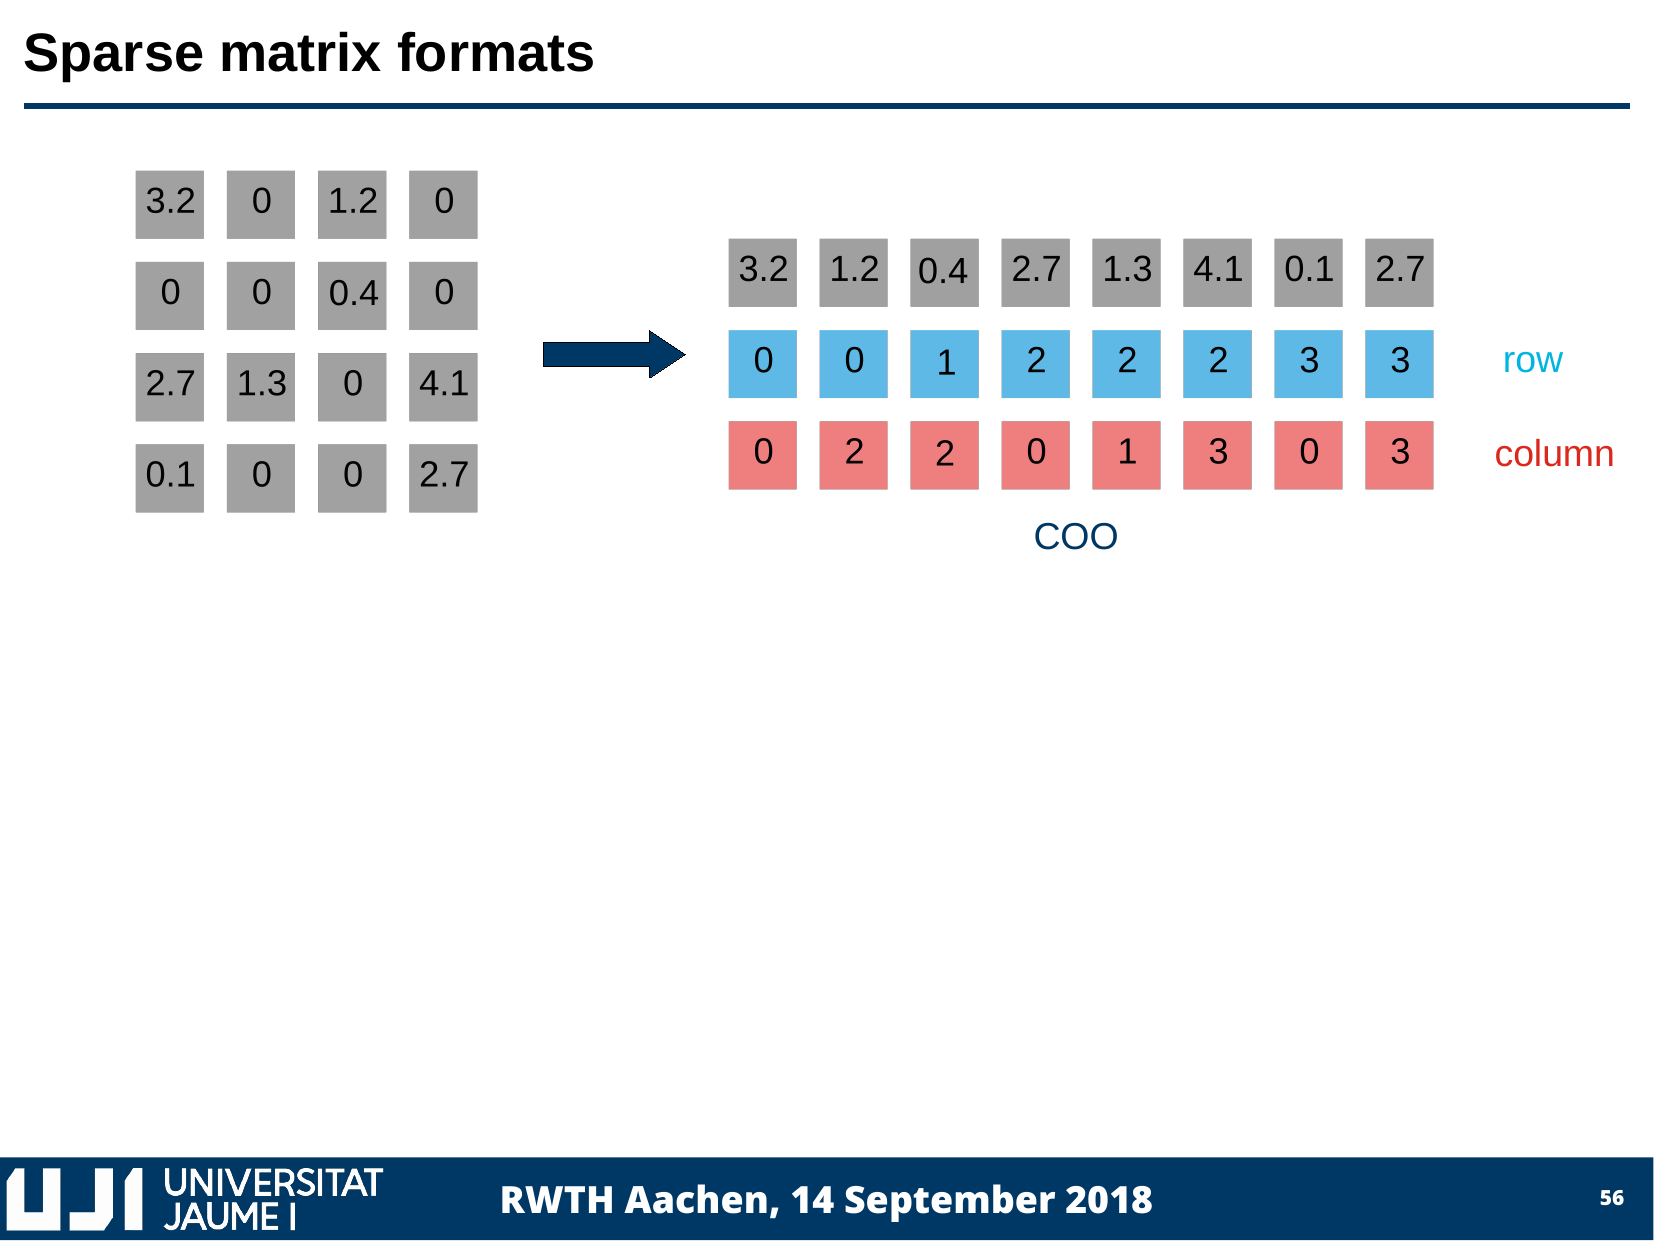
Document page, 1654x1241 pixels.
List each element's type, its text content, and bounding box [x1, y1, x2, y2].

picture [128, 163, 485, 520]
text_box [543, 330, 686, 378]
picture [721, 231, 1441, 497]
picture [0, 1158, 390, 1241]
text_box column [1479, 425, 1630, 483]
text_box row [1488, 330, 1579, 388]
text_box COO [1018, 507, 1134, 565]
title Sparse matrix formats [23, 0, 1630, 107]
